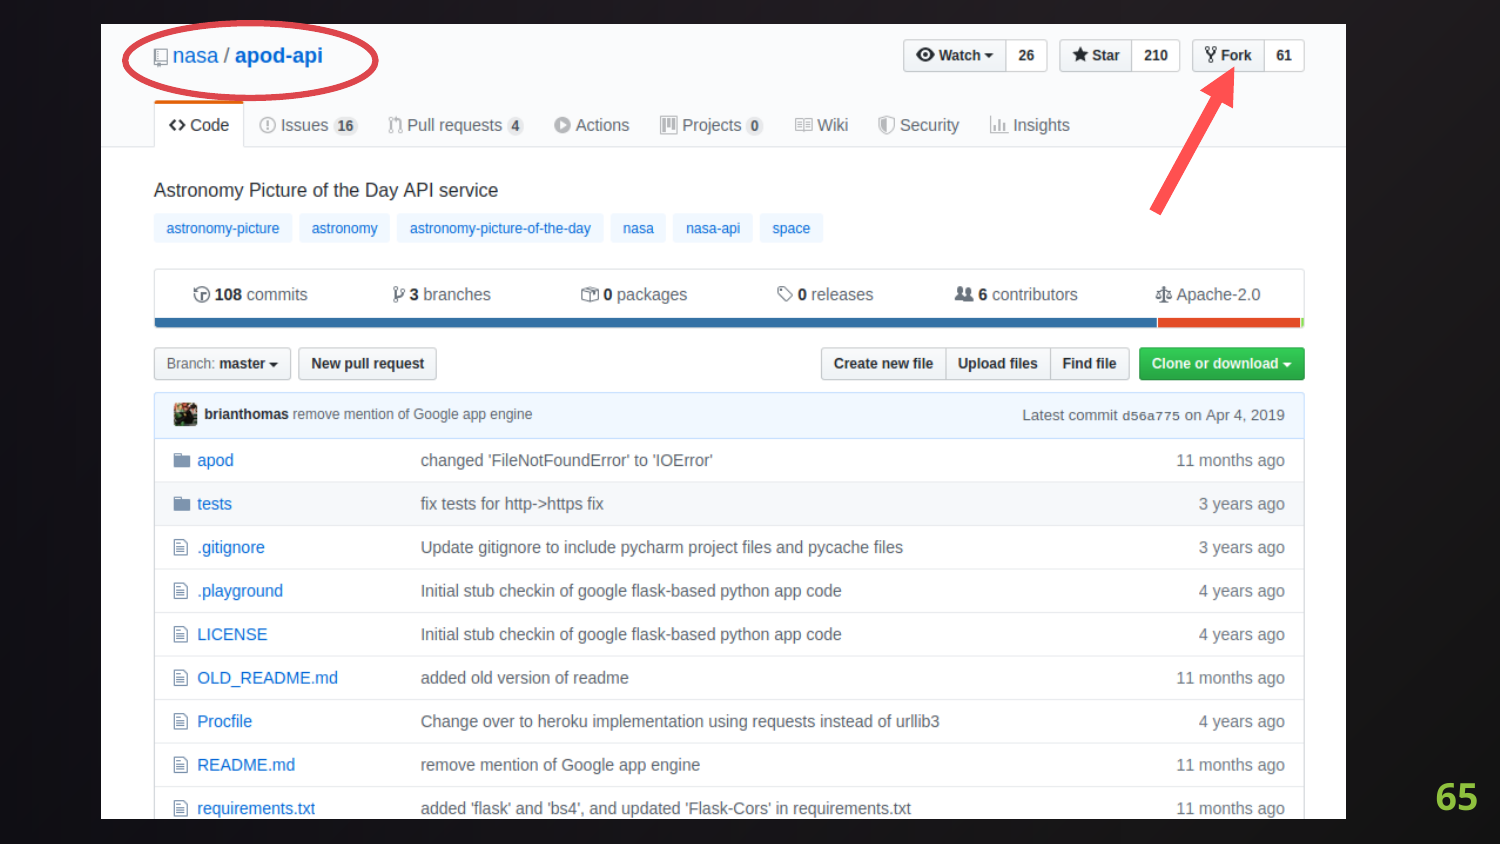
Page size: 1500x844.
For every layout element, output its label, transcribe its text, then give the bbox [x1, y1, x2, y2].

slide_number <number> [1407, 752, 1494, 844]
picture [129, 27, 372, 94]
picture [101, 24, 1346, 819]
